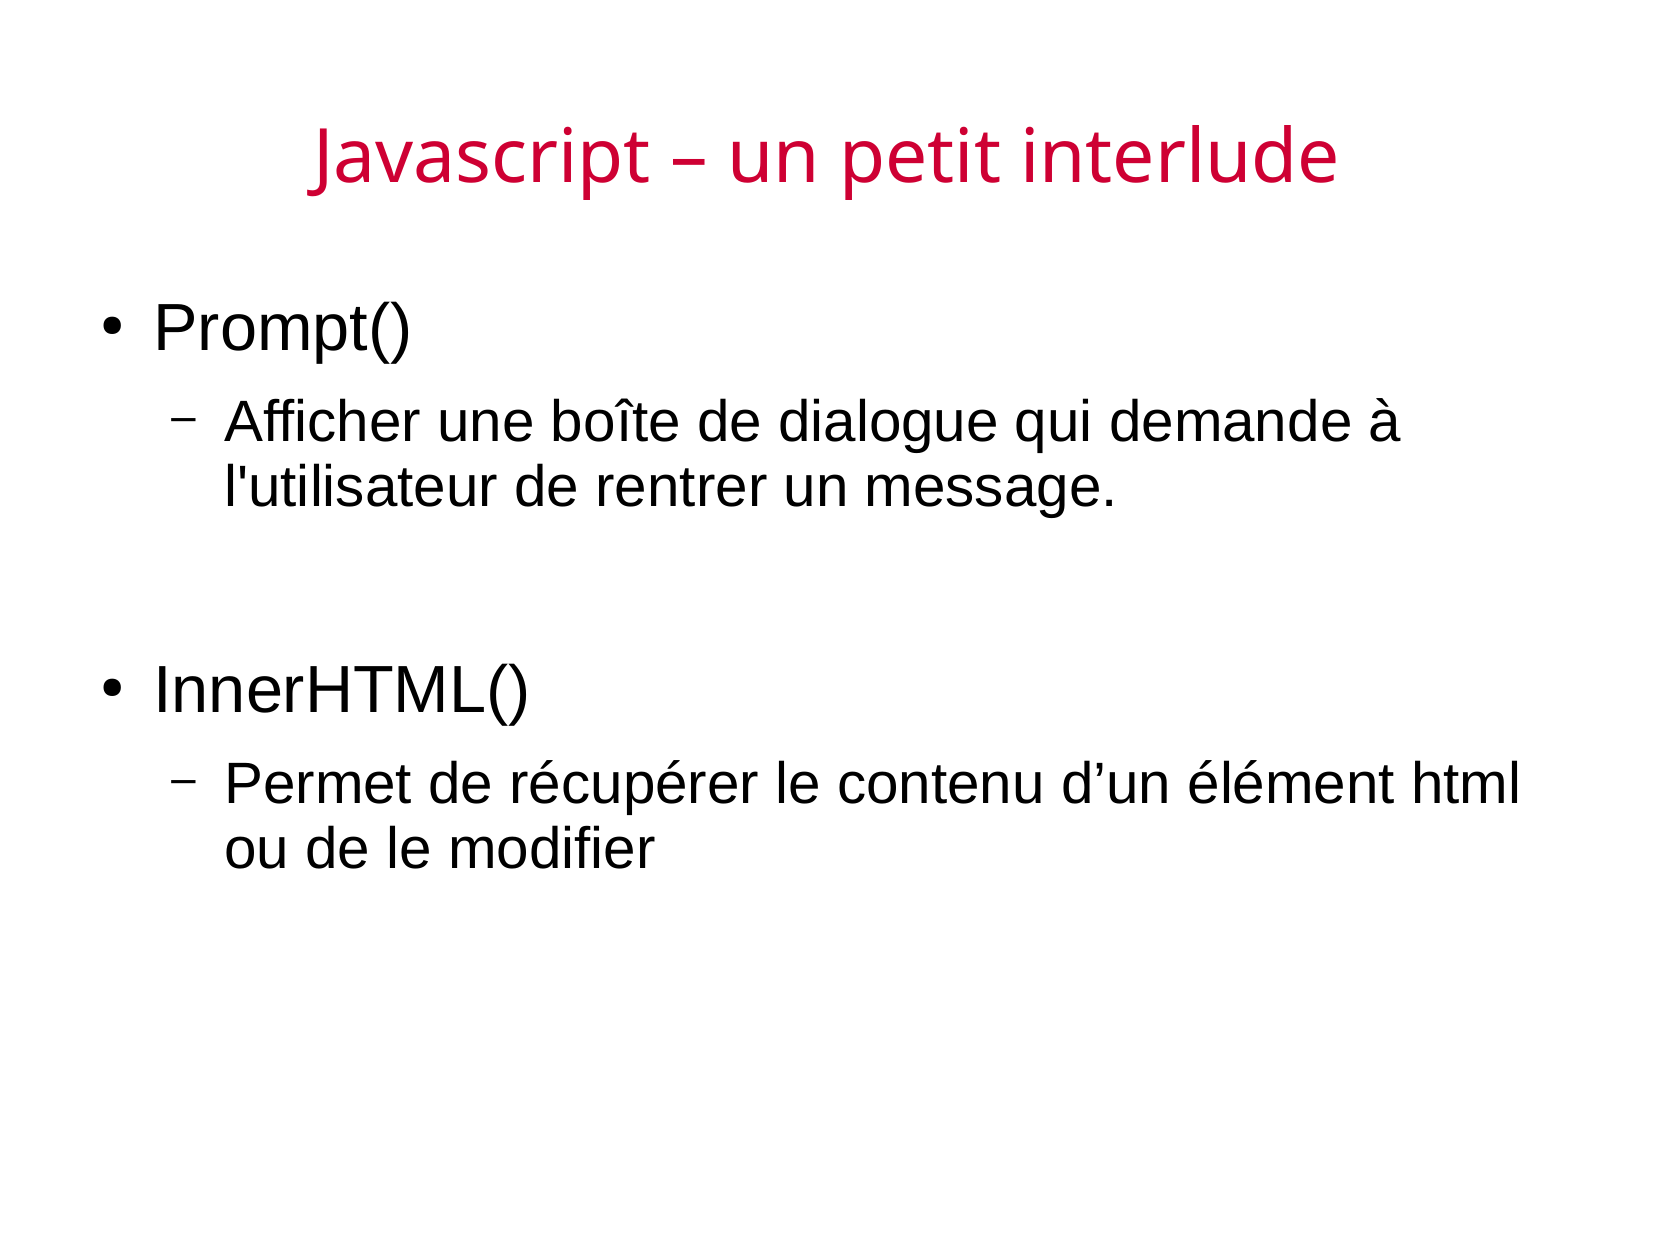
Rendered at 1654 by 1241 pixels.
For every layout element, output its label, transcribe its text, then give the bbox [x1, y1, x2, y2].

list Prompt() Afficher une boîte de dialogue qui demande à l'utilisateur de rentrer un message. InnerHTML() Permet de récupérer le contenu d’un élément html ou de le modifier [82, 290, 1571, 1010]
title Javascript – un petit interlude [82, 49, 1571, 257]
